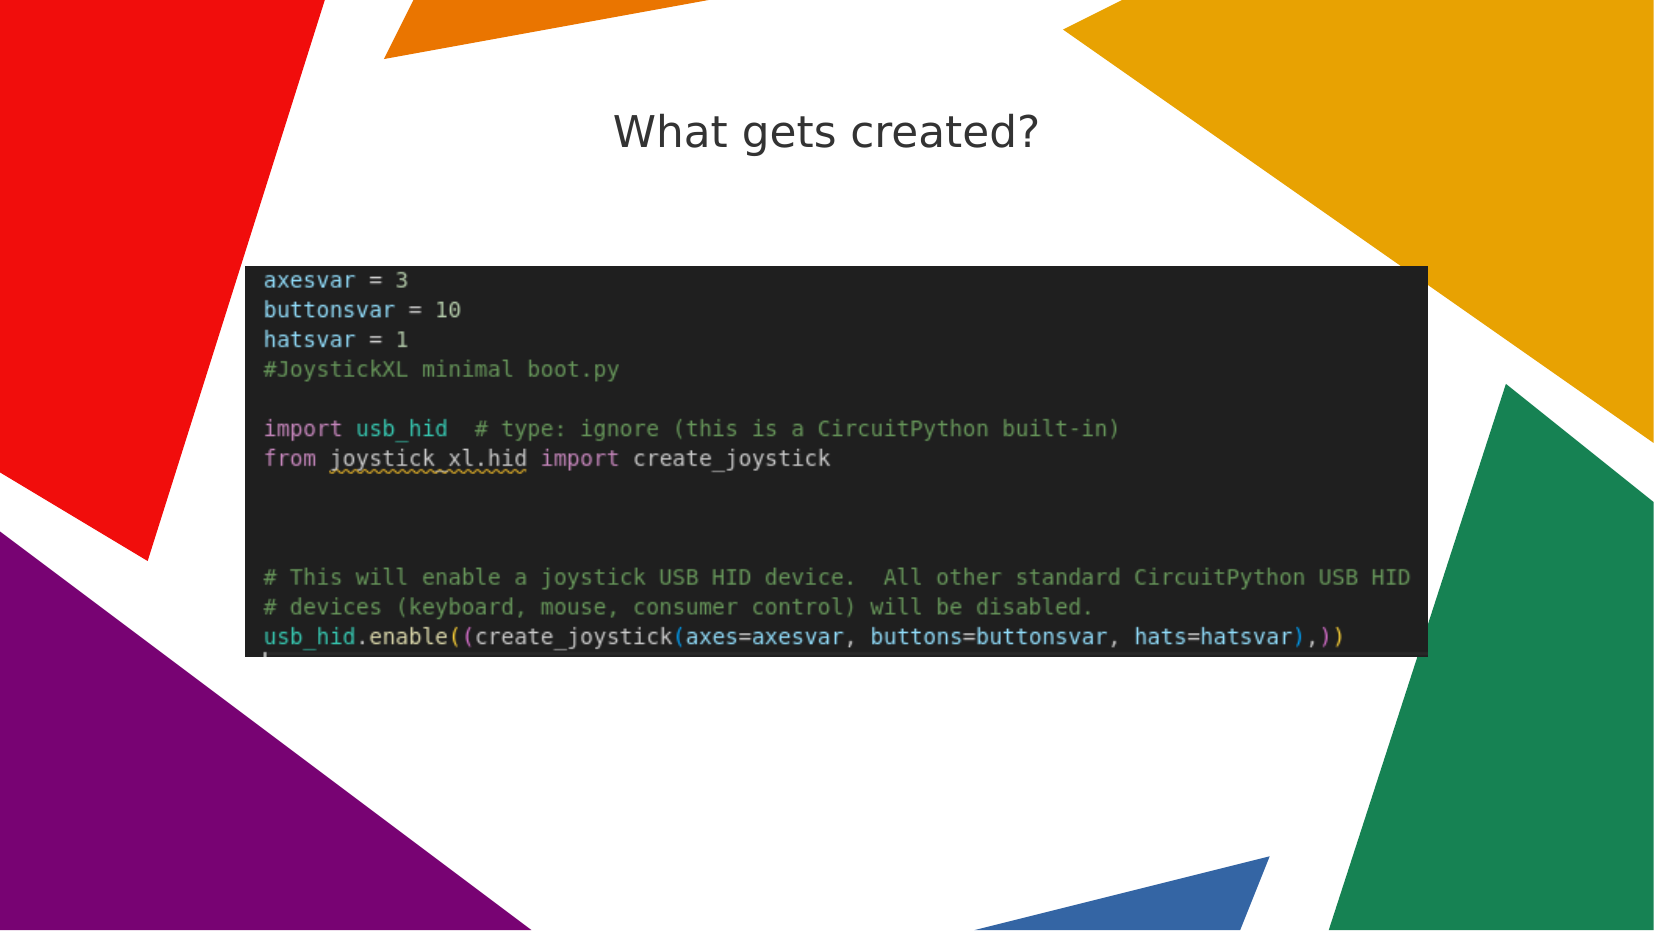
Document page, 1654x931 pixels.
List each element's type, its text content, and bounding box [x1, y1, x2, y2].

title What gets created? [295, 59, 1359, 207]
picture [245, 266, 1428, 657]
